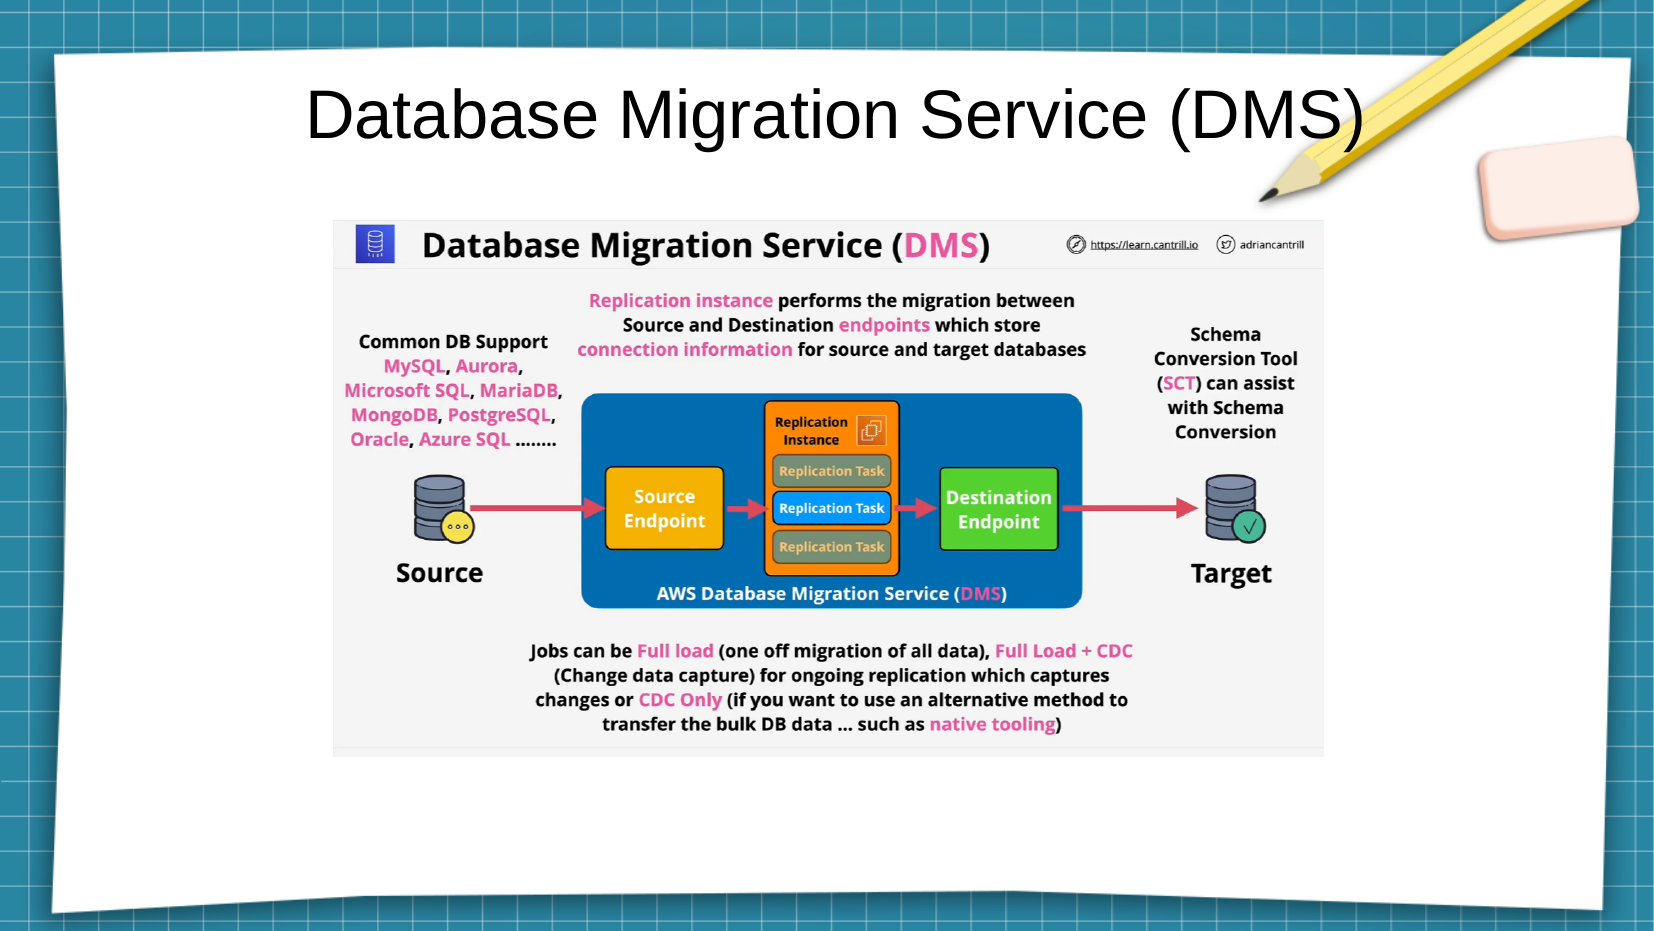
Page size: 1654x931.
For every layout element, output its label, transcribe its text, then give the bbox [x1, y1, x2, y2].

title Database Migration Service (DMS) [82, 37, 1571, 193]
picture [0, 0, 1654, 931]
